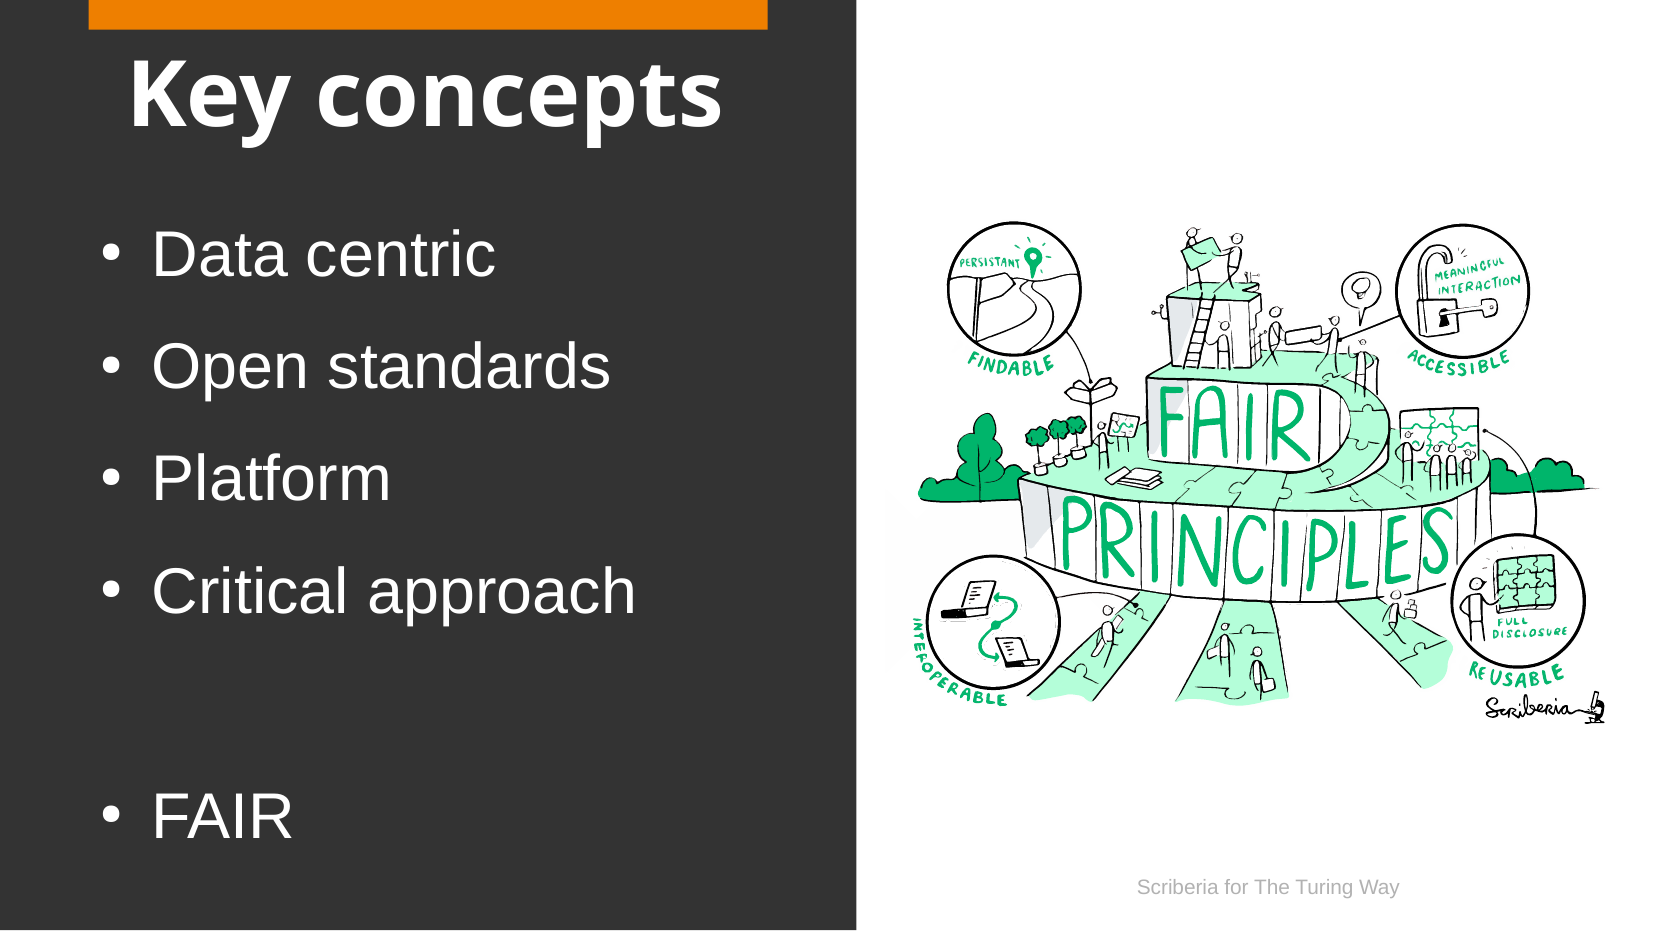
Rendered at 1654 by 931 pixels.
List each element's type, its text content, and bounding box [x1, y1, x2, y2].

title Key concepts [82, 13, 768, 169]
text_box [0, 0, 857, 931]
picture [885, 200, 1625, 739]
list Data centric Open standards Platform Critical approach FAIR [82, 217, 768, 857]
text_box Scriberia for The Turing Way [1122, 868, 1418, 916]
